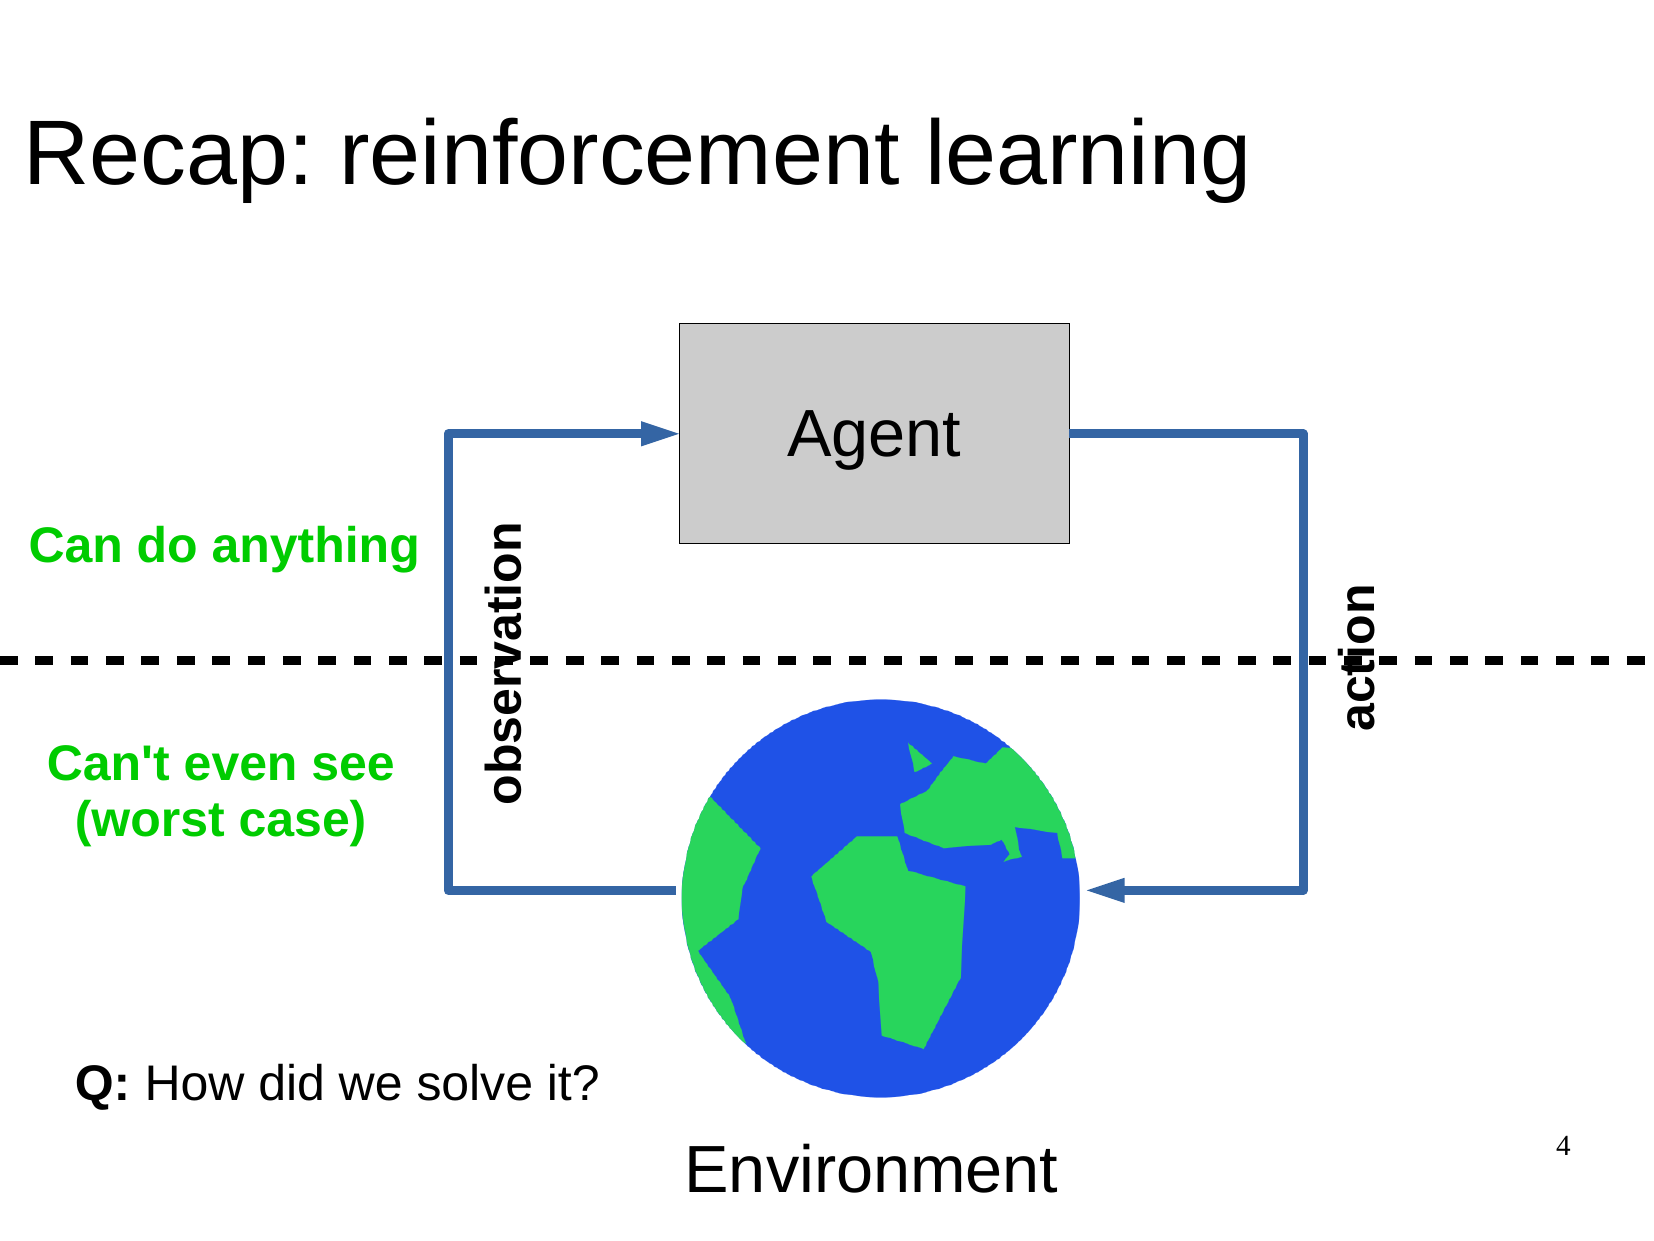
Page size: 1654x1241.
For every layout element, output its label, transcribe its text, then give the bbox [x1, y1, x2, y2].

text_box Q: How did we solve it? [60, 1047, 615, 1119]
text_box Can do anything [13, 509, 636, 581]
text_box observation [468, 581, 540, 821]
picture [555, 654, 1206, 1142]
title Recap: reinforcement learning [23, 49, 1512, 257]
text_box action [1321, 569, 1393, 747]
text_box Environment [600, 1124, 1143, 1214]
text_box Can't even see (worst case) [0, 728, 522, 856]
text_box Agent [679, 323, 1070, 544]
